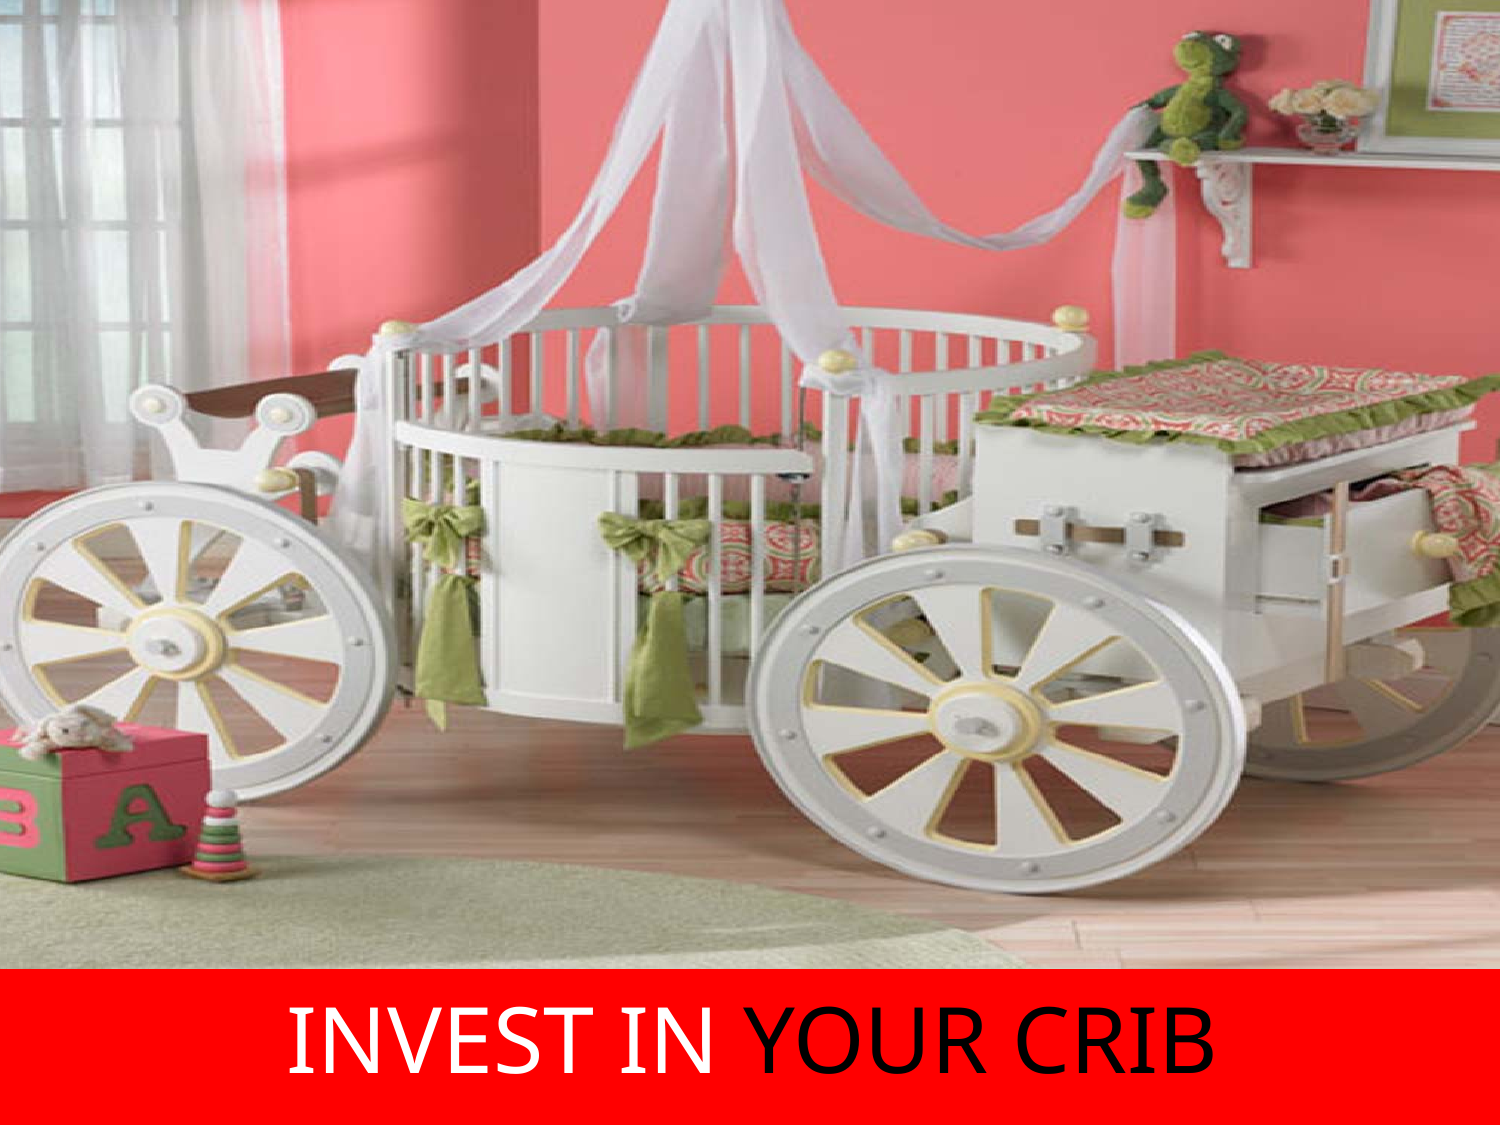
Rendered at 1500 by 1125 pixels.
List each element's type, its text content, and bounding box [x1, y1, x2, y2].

picture [0, 0, 1500, 969]
list INVEST IN YOUR CRIB [28, 974, 1478, 1111]
